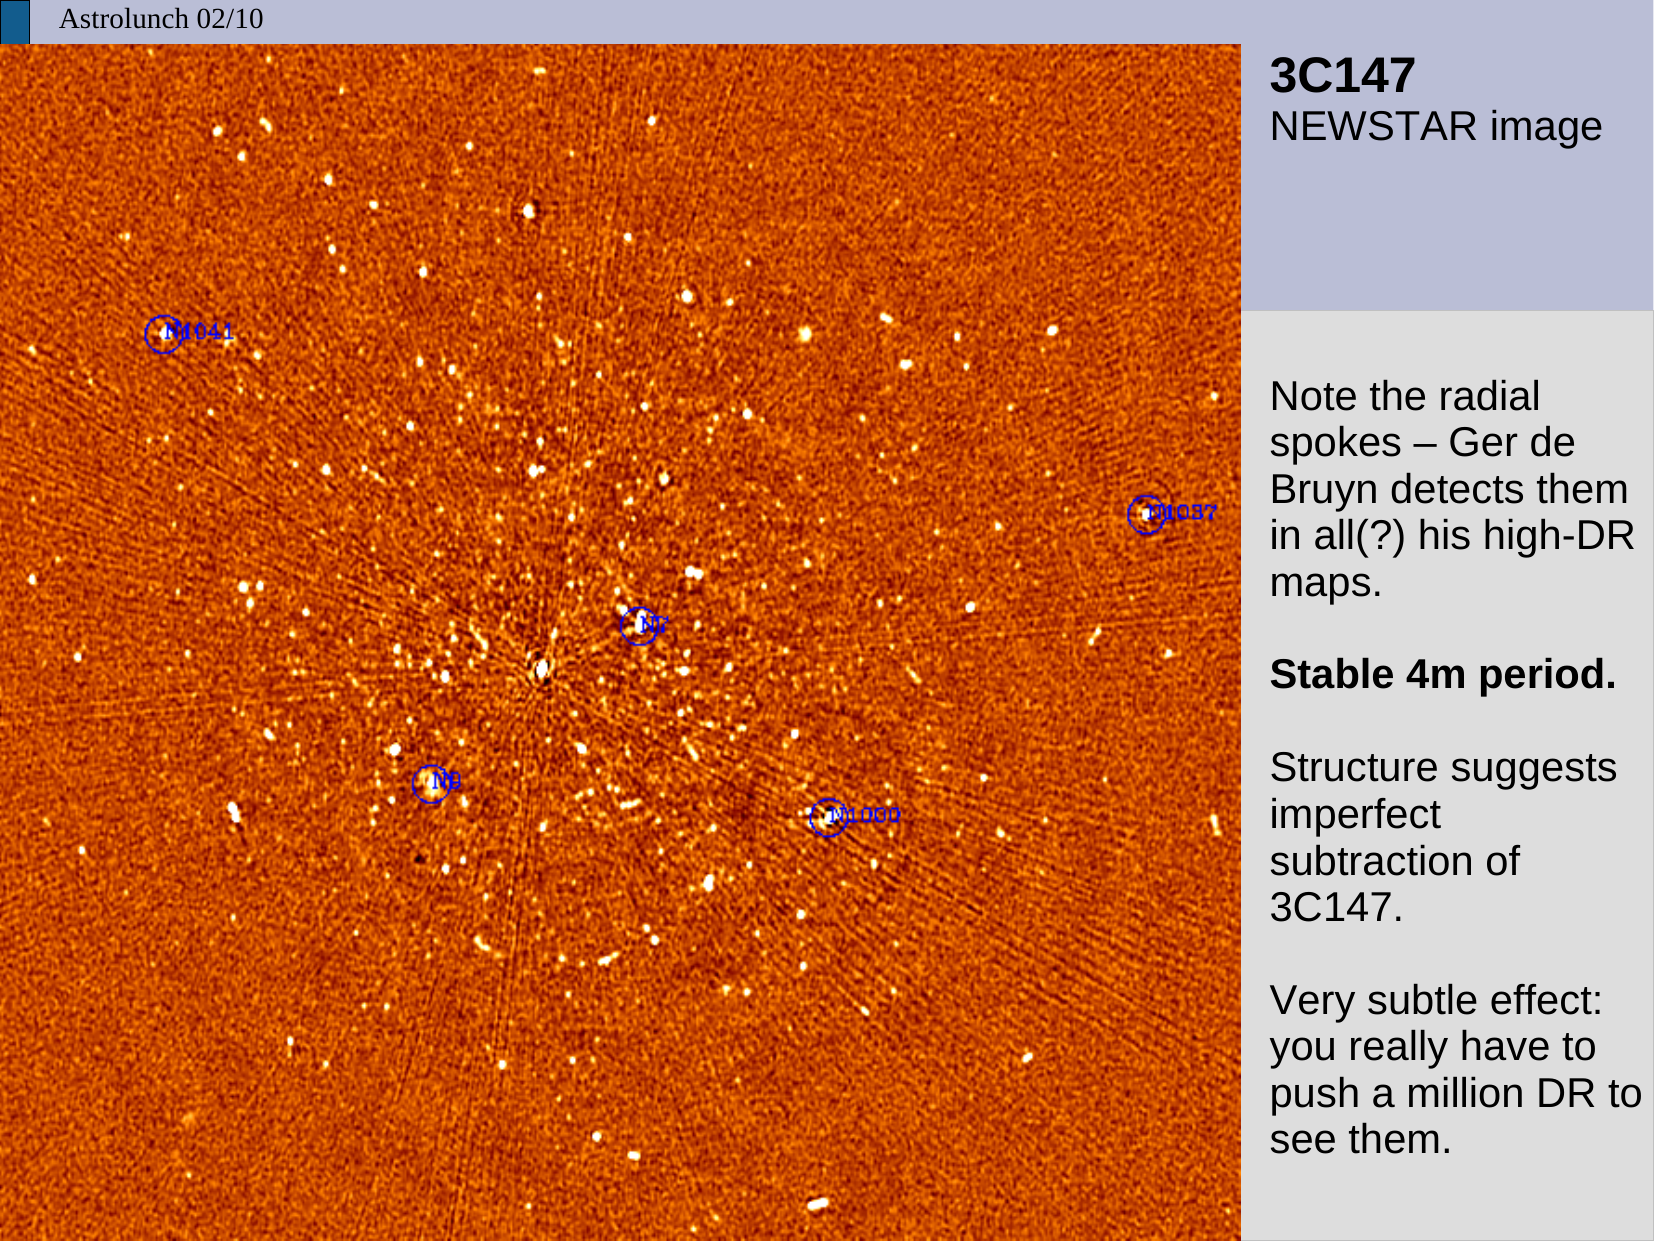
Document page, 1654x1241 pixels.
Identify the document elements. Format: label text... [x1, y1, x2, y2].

list 3C147 NEWSTAR image Note the radial spokes – Ger de Bruyn detects them in all(?) his high-DR maps. Stable 4m period. Structure suggests imperfect subtraction of 3C147. Very subtle effect: you really have to push a million DR to see them. [1269, 47, 1645, 1163]
picture [0, 44, 1241, 1241]
